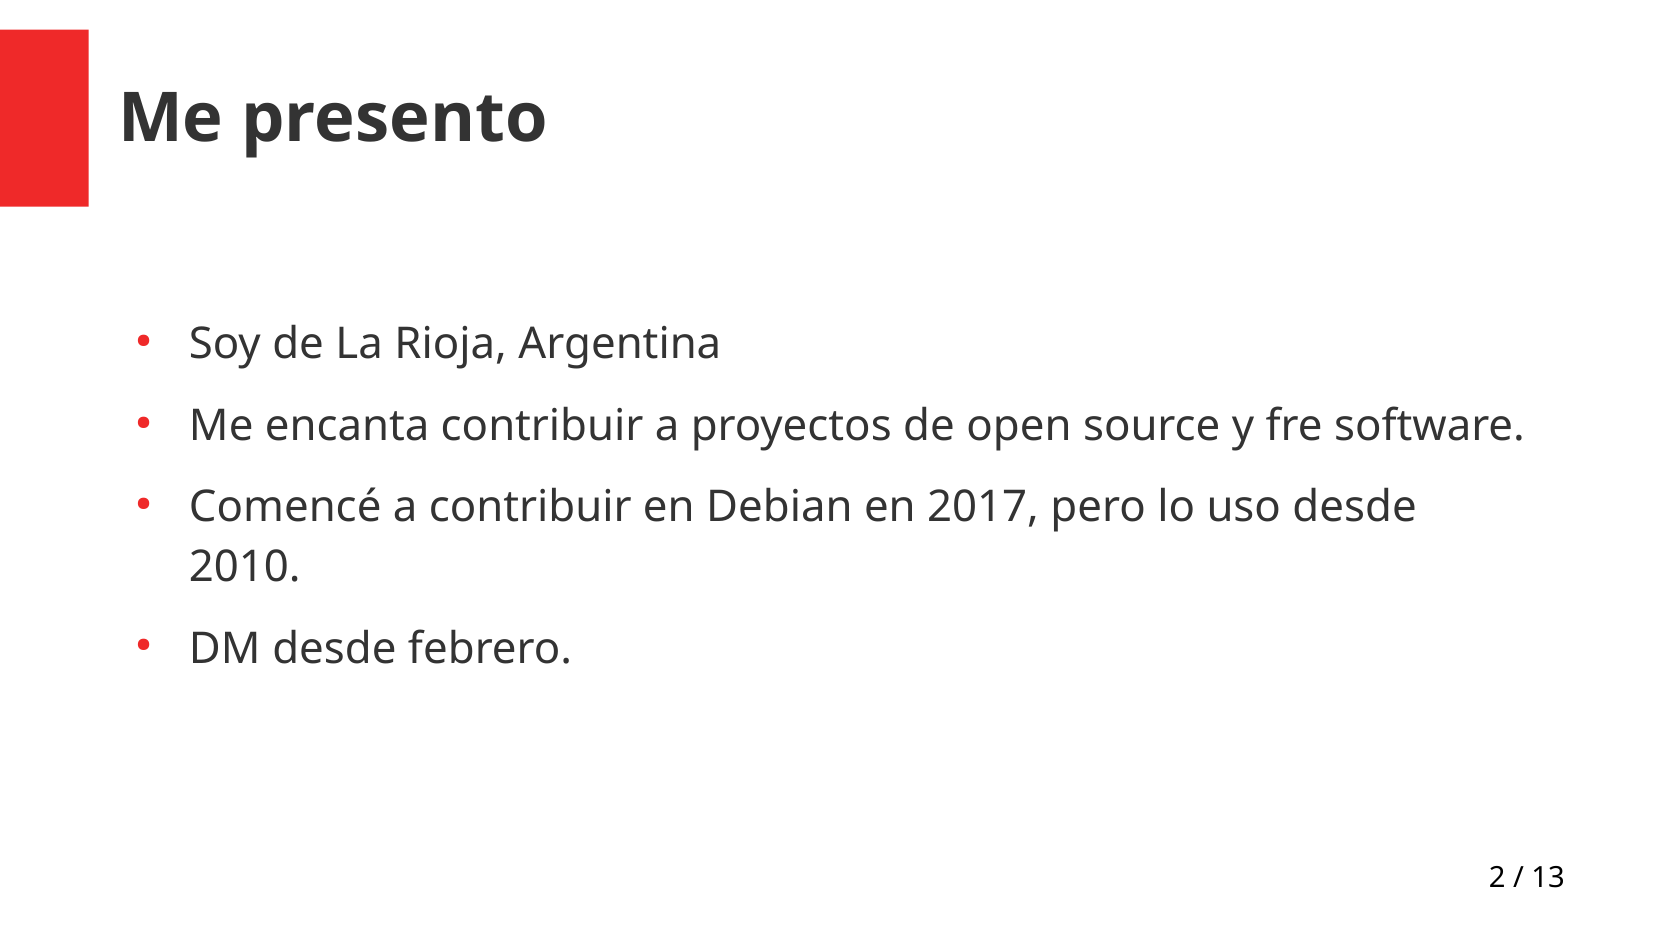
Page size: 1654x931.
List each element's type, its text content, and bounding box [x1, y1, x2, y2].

list Soy de La Rioja, Argentina Me encanta contribuir a proyectos de open source y fre software. Comencé a contribuir en Debian en 2017, pero lo uso desde 2010. DM desde febrero. [118, 230, 1536, 770]
title Me presento [118, 37, 1571, 193]
